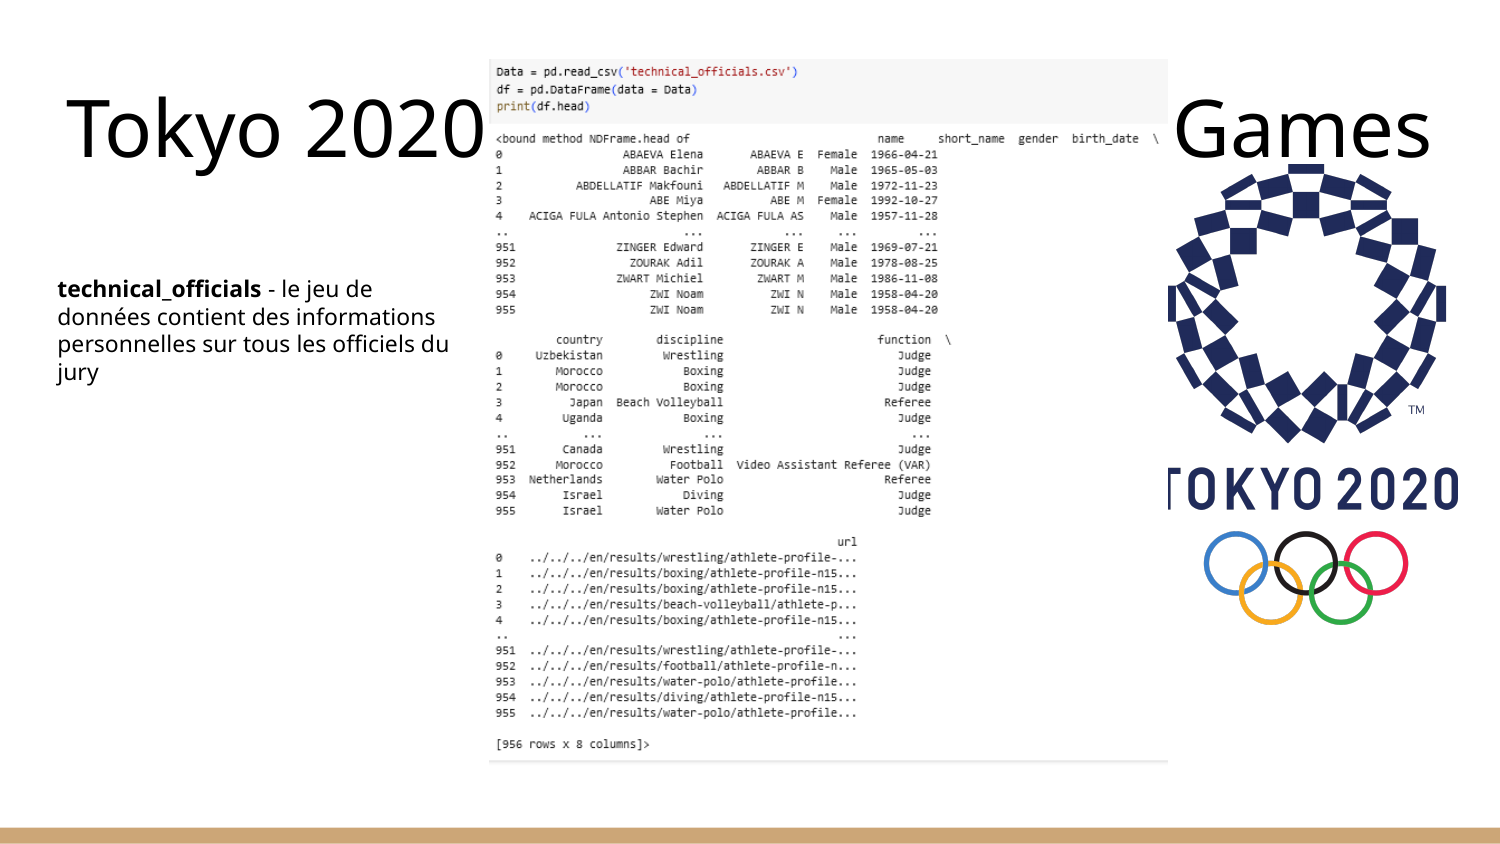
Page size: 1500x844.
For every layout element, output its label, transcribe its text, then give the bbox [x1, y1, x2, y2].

title Tokyo 2020 Olympic Summer Games [51, 51, 1449, 189]
text_box technical_officials - le jeu de données contient des informations personnelles sur tous les officiels du jury [42, 259, 466, 342]
picture [489, 59, 1458, 767]
